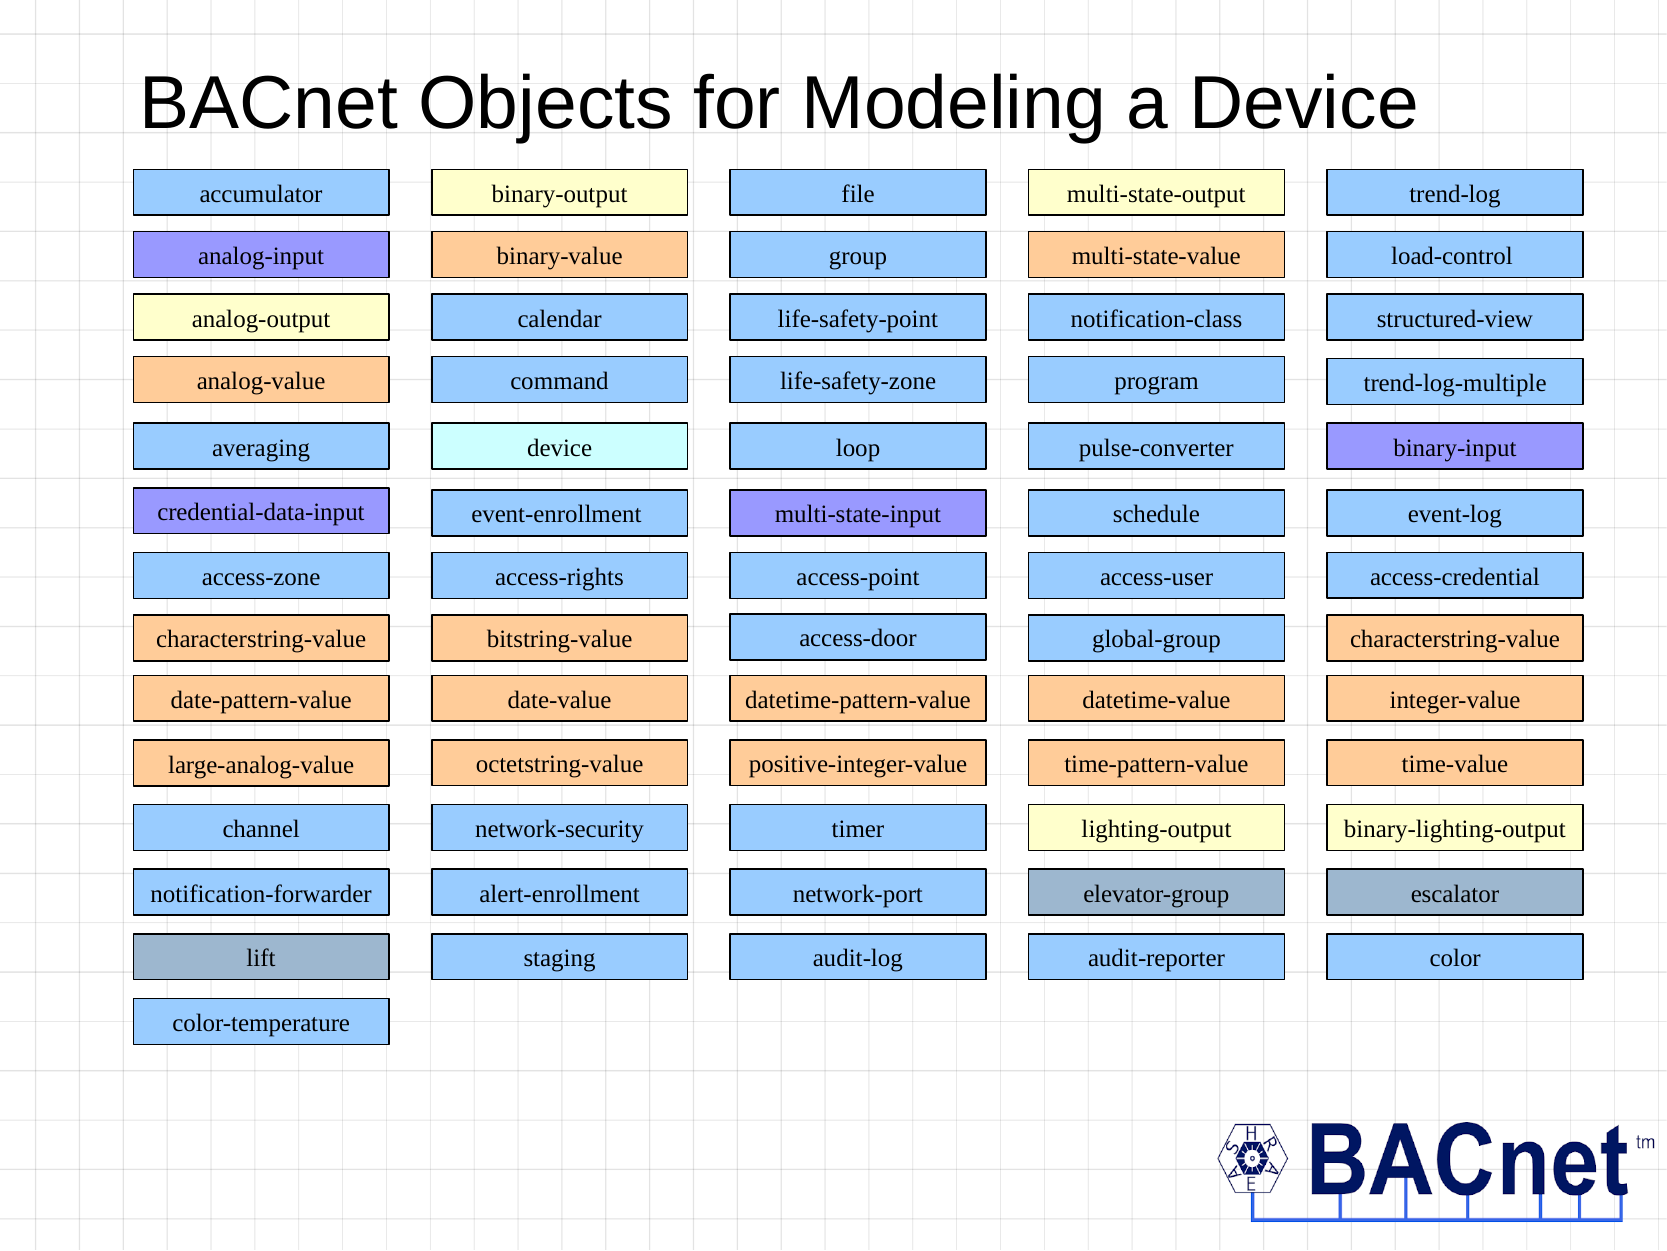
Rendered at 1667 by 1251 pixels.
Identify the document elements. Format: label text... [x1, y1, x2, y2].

text_box calendar [431, 294, 688, 340]
text_box device [431, 423, 688, 470]
text_box audit-log [730, 933, 986, 980]
text_box positive-integer-value [730, 739, 986, 786]
text_box binary-value [431, 231, 688, 278]
text_box access-user [1028, 552, 1285, 599]
text_box analog-output [133, 294, 390, 340]
text_box analog-input [133, 231, 390, 278]
text_box access-point [730, 552, 986, 599]
text_box loop [730, 423, 986, 470]
text_box access-door [730, 613, 986, 660]
picture [0, 0, 1667, 1250]
text_box staging [431, 933, 688, 980]
text_box characterstring-value [1327, 615, 1583, 661]
text_box channel [133, 804, 390, 851]
text_box accumulator [133, 169, 390, 216]
text_box schedule [1028, 489, 1285, 536]
text_box credential-data-input [133, 487, 390, 534]
text_box access-rights [431, 552, 688, 599]
text_box structured-view [1327, 294, 1583, 340]
text_box group [730, 231, 986, 278]
text_box trend-log-multiple [1327, 358, 1583, 405]
text_box program [1028, 356, 1285, 403]
text_box command [431, 356, 688, 403]
text_box datetime-pattern-value [730, 675, 986, 722]
text_box octetstring-value [431, 739, 688, 786]
text_box notification-class [1028, 294, 1285, 340]
text_box averaging [133, 423, 390, 470]
text_box datetime-value [1028, 675, 1285, 722]
text_box audit-reporter [1028, 933, 1285, 980]
title BACnet Objects for Modeling a Device [133, 47, 1630, 170]
text_box file [730, 169, 986, 216]
text_box access-zone [133, 552, 390, 599]
text_box life-safety-point [730, 294, 986, 340]
text_box time-pattern-value [1028, 739, 1285, 786]
text_box multi-state-value [1028, 231, 1285, 278]
text_box date-value [431, 675, 688, 722]
text_box binary-output [431, 169, 688, 216]
text_box life-safety-zone [730, 356, 986, 403]
text_box analog-value [133, 356, 390, 403]
text_box alert-enrollment [431, 869, 688, 916]
text_box lighting-output [1028, 804, 1285, 851]
text_box lift [133, 933, 390, 980]
text_box load-control [1327, 231, 1583, 278]
text_box network-port [730, 869, 986, 916]
text_box global-group [1028, 615, 1285, 661]
text_box event-log [1327, 489, 1583, 536]
text_box network-security [431, 804, 688, 851]
text_box multi-state-input [730, 489, 986, 536]
text_box binary-input [1327, 423, 1583, 470]
text_box elevator-group [1028, 869, 1285, 916]
text_box integer-value [1327, 675, 1583, 722]
text_box color [1327, 933, 1583, 980]
text_box bitstring-value [431, 615, 688, 661]
text_box timer [730, 804, 986, 851]
text_box date-pattern-value [133, 675, 390, 722]
text_box multi-state-output [1028, 169, 1285, 216]
text_box color-temperature [133, 998, 390, 1045]
text_box event-enrollment [431, 489, 688, 536]
text_box time-value [1327, 739, 1583, 786]
text_box notification-forwarder [133, 869, 390, 916]
text_box binary-lighting-output [1327, 804, 1583, 851]
text_box characterstring-value [133, 615, 390, 661]
text_box access-credential [1327, 552, 1583, 599]
text_box trend-log [1327, 169, 1583, 216]
text_box large-analog-value [133, 740, 390, 786]
text_box pulse-converter [1028, 423, 1285, 470]
text_box escalator [1327, 869, 1583, 916]
